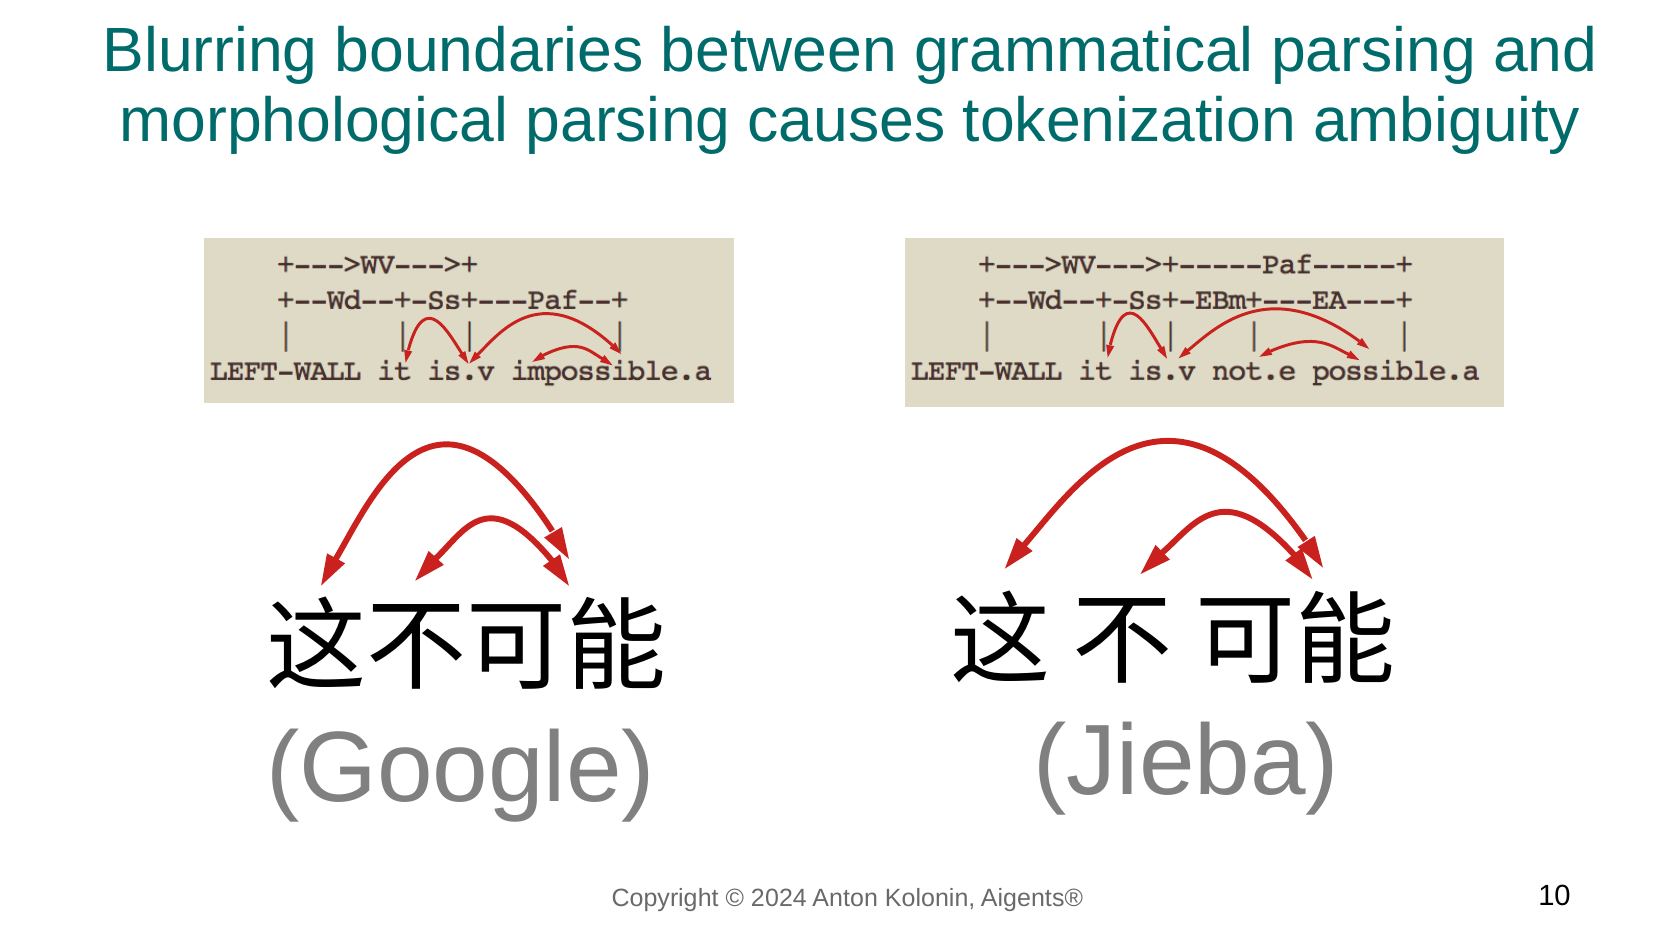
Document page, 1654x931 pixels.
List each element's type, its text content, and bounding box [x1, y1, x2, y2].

picture [204, 238, 734, 403]
text_box 这 不 可能 (Jieba) [935, 551, 1432, 819]
text_box Blurring boundaries between grammatical parsing and morphological parsing causes tokenization ambiguity [0, 16, 1653, 153]
text_box 这不可能 (Google) [251, 558, 682, 826]
picture [905, 238, 1504, 407]
